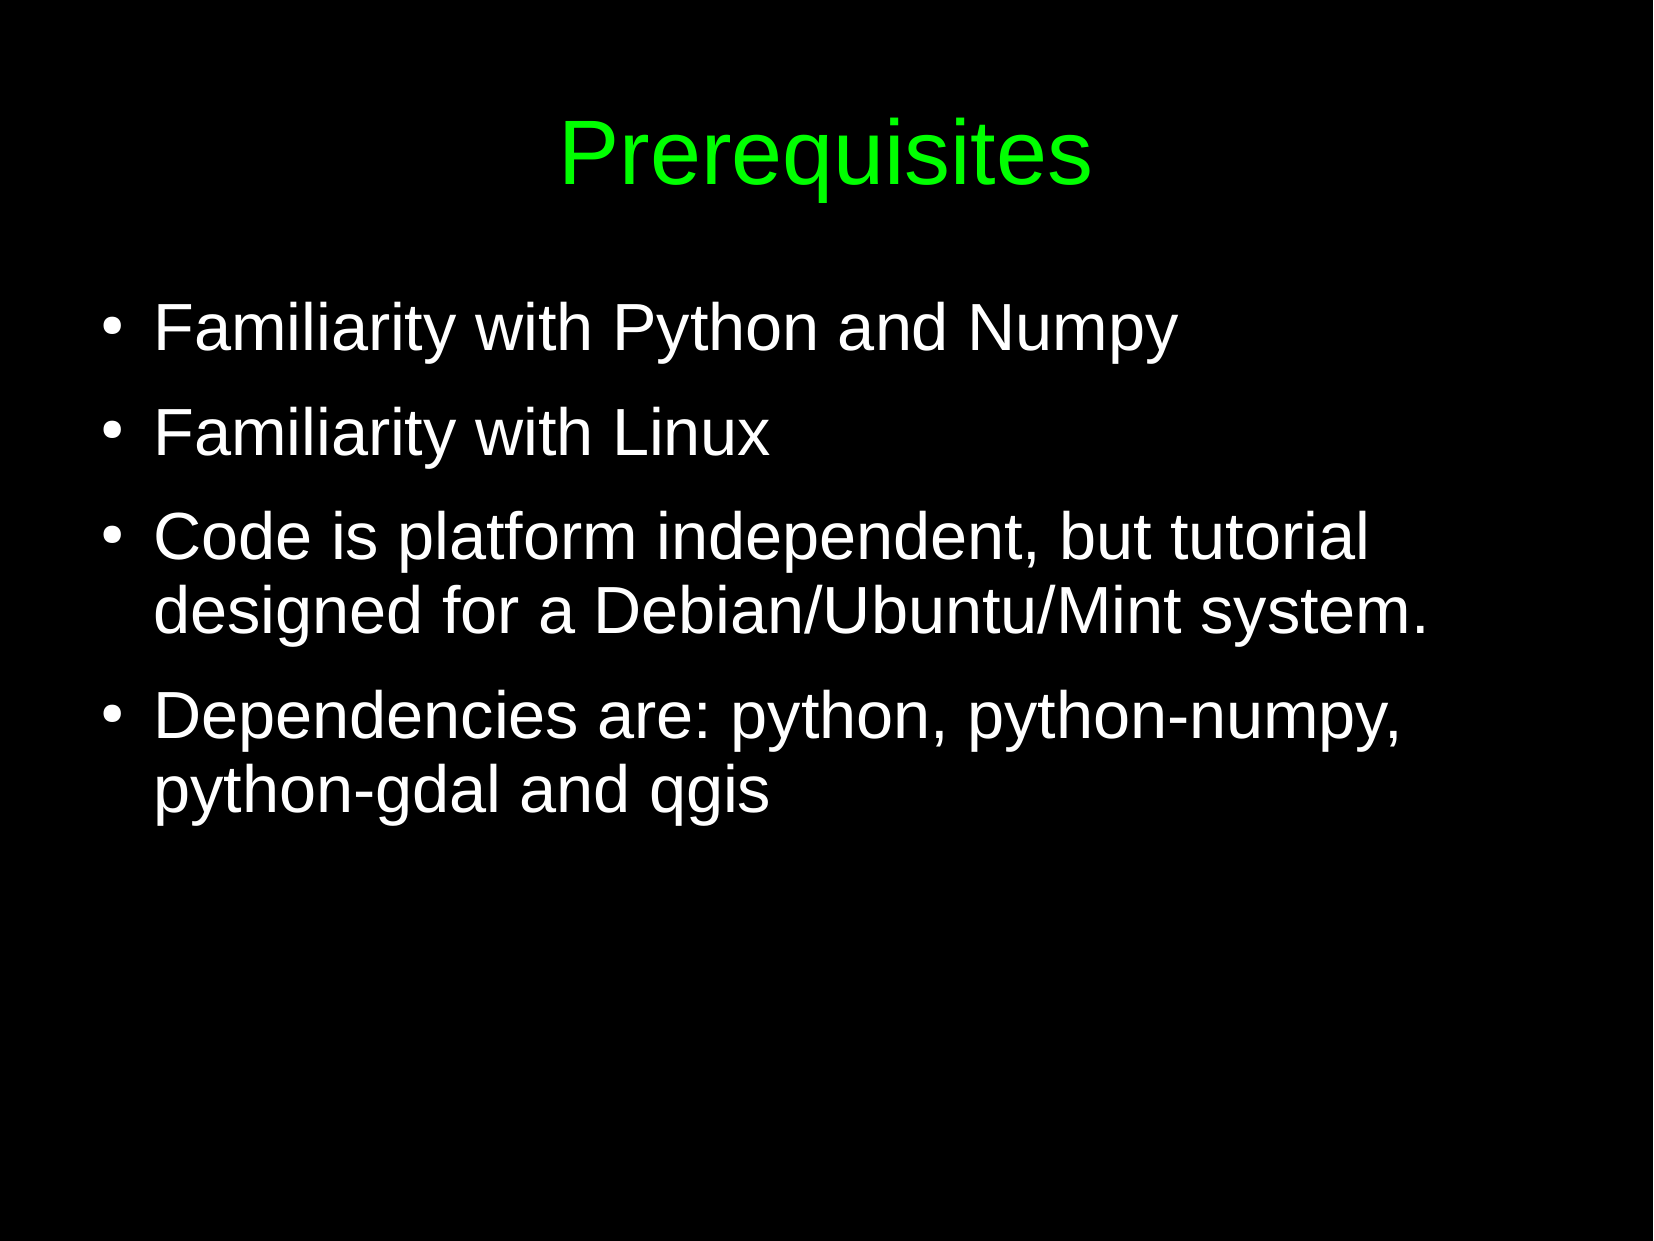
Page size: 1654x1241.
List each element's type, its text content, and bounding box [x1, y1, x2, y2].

list Familiarity with Python and Numpy Familiarity with Linux Code is platform independent, but tutorial designed for a Debian/Ubuntu/Mint system. Dependencies are: python, python-numpy, python-gdal and qgis [82, 290, 1571, 1010]
title Prerequisites [82, 49, 1571, 257]
